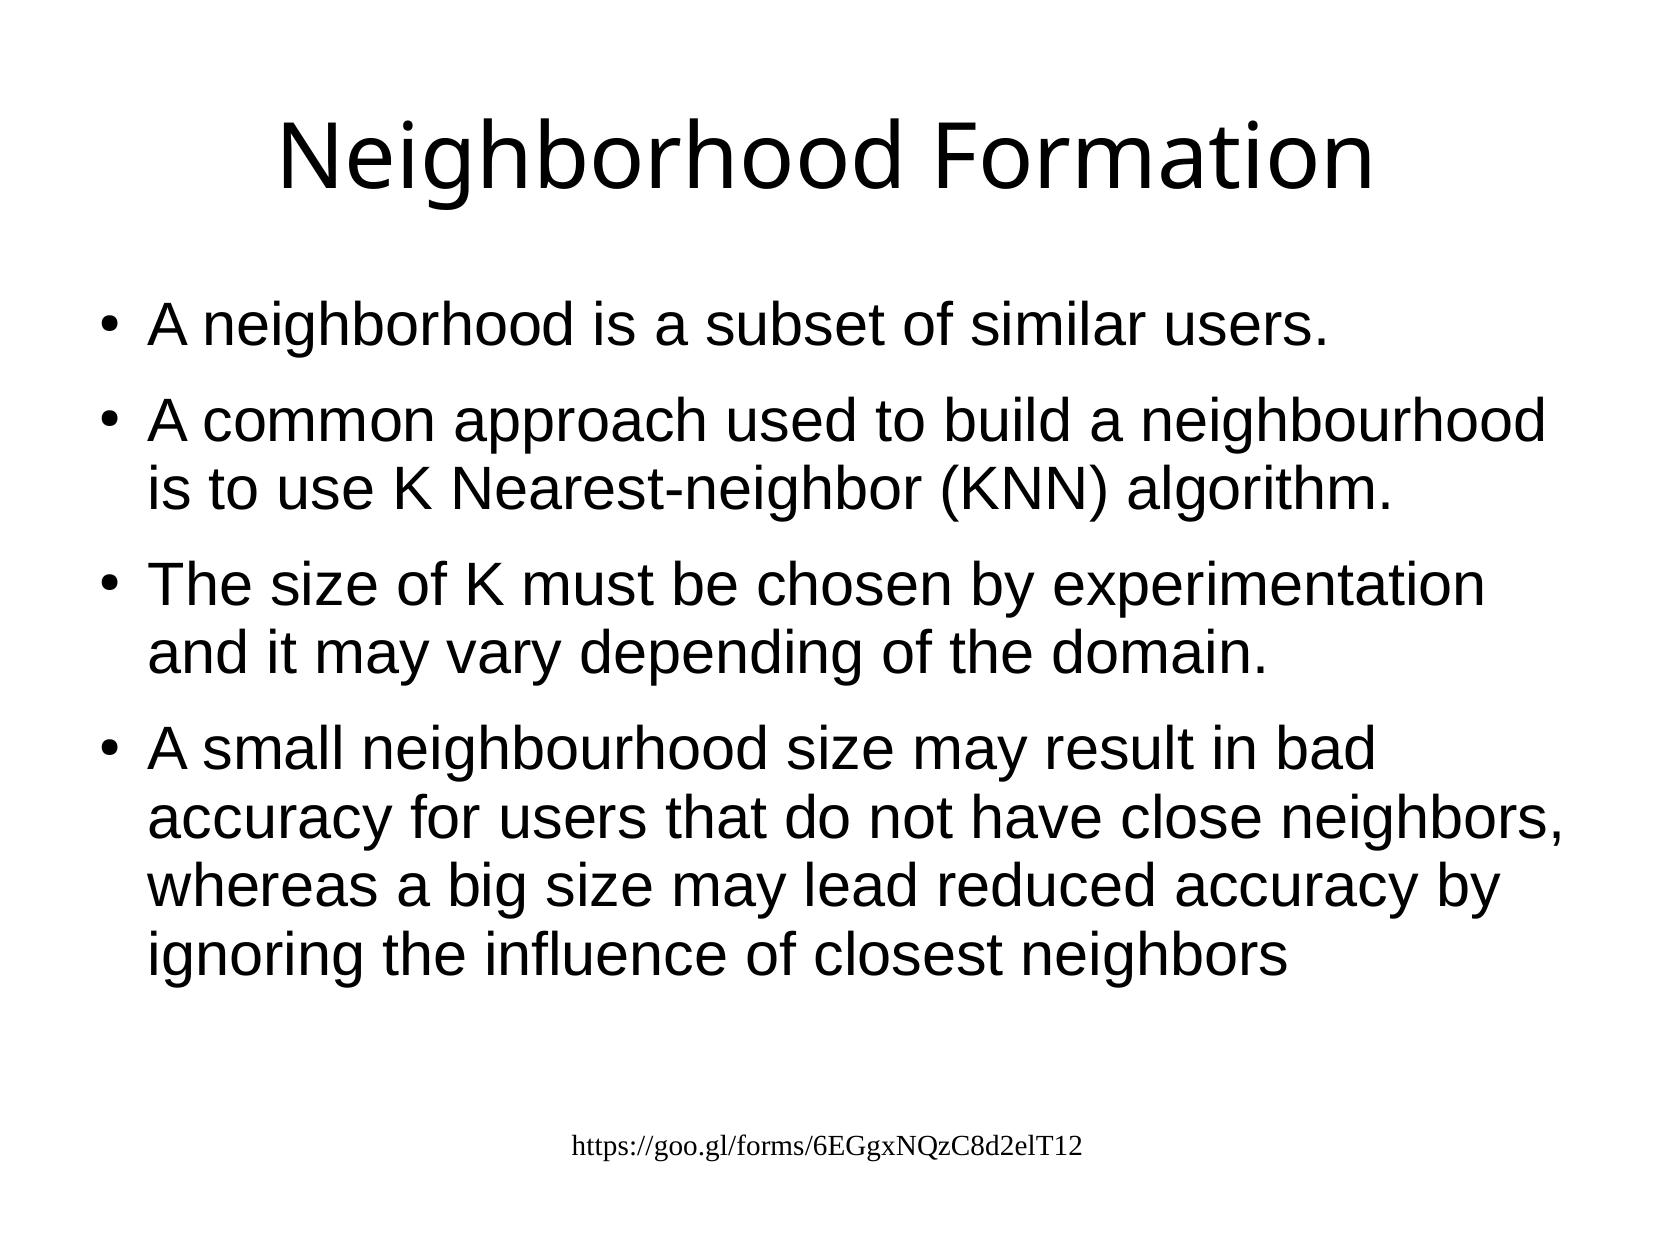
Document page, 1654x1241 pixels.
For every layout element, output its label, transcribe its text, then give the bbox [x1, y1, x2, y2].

list A neighborhood is a subset of similar users. A common approach used to build a neighbourhood is to use K Nearest-neighbor (KNN) algorithm. The size of K must be chosen by experimentation and it may vary depending of the domain. A small neighbourhood size may result in bad accuracy for users that do not have close neighbors, whereas a big size may lead reduced accuracy by ignoring the influence of closest neighbors [82, 290, 1571, 1010]
title Neighborhood Formation [82, 49, 1571, 257]
